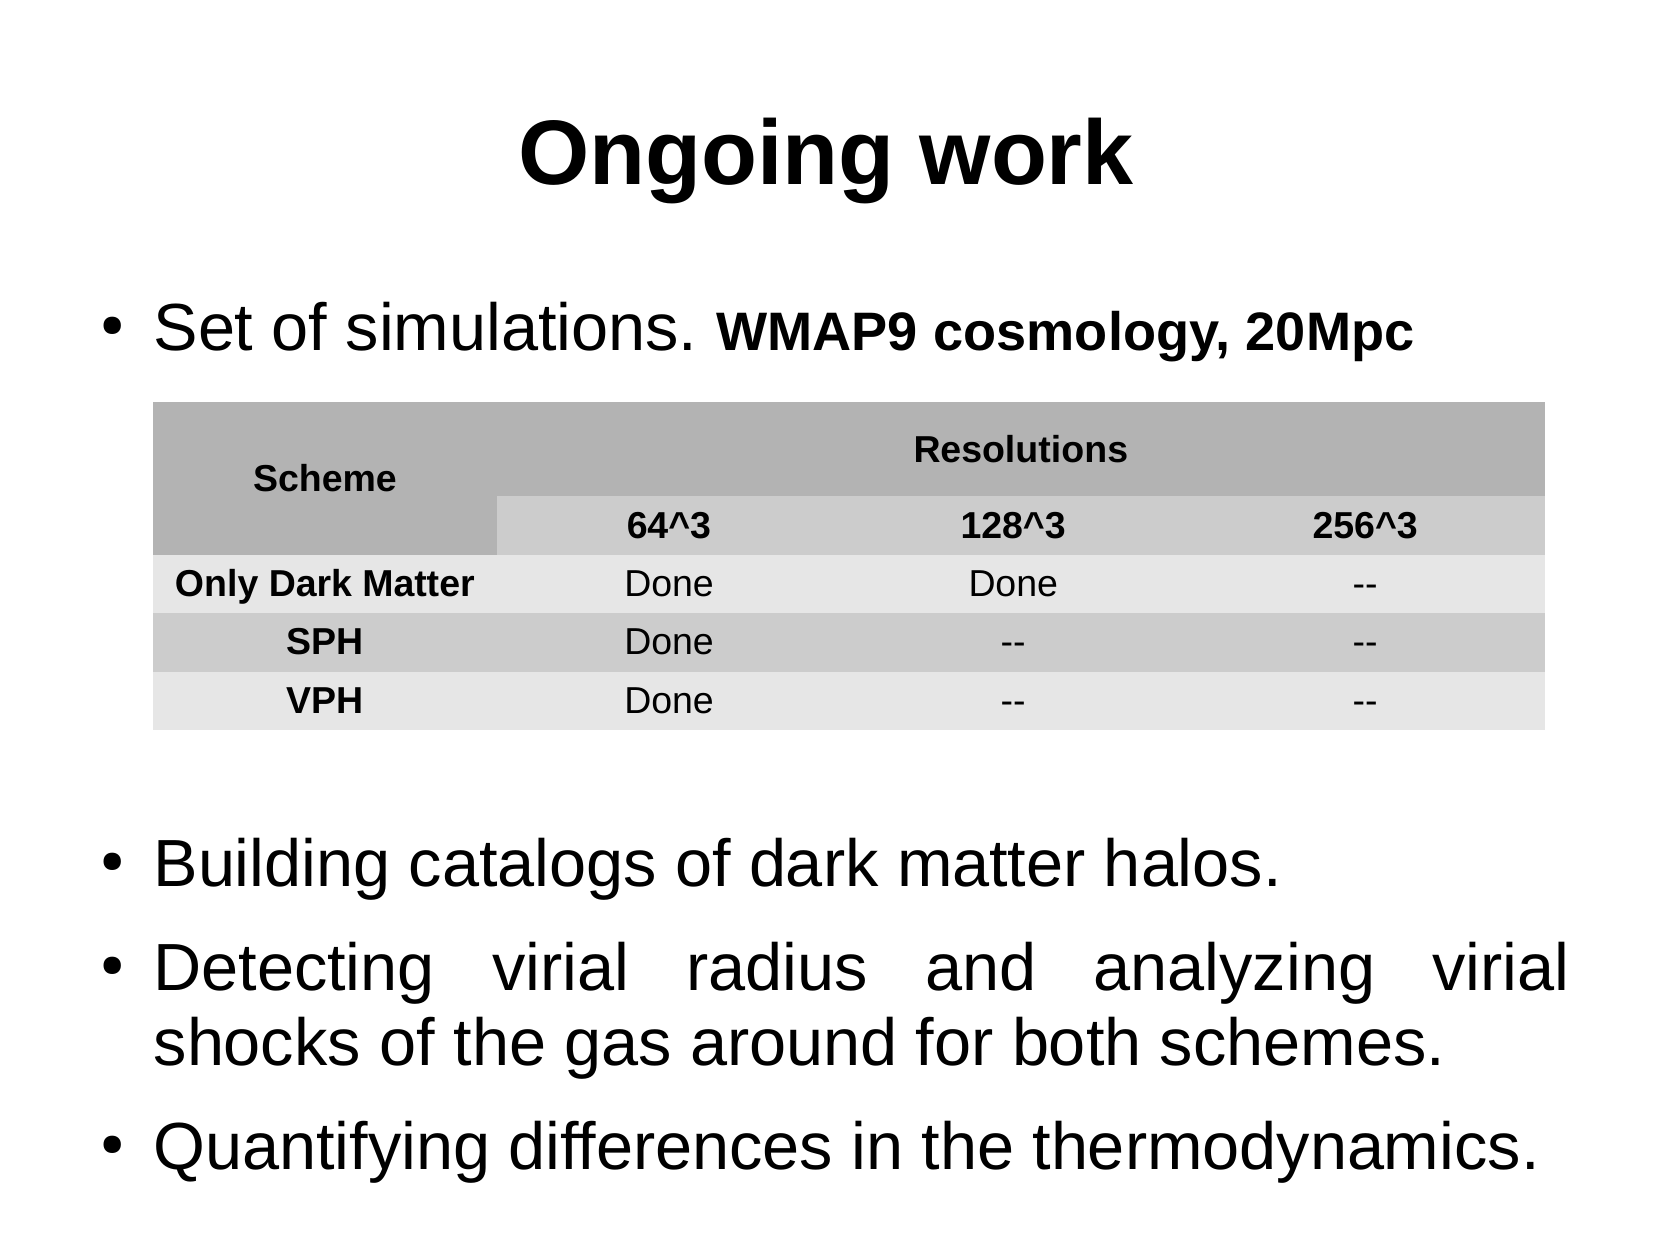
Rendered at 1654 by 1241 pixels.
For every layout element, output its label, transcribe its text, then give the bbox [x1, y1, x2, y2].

table_cell 256^3 [1185, 496, 1545, 555]
table_cell 128^3 [841, 496, 1185, 555]
table_cell -- [1185, 672, 1545, 730]
list Set of simulations. WMAP9 cosmology, 20Mpc Building catalogs of dark matter halos. Detecting virial radius and analyzing virial shocks of the gas around for both schemes. Quantifying differences in the thermodynamics. [82, 290, 1571, 1201]
table_header Resolutions [497, 402, 1545, 496]
table_cell 64^3 [497, 496, 841, 555]
title Ongoing work [82, 49, 1571, 257]
table_cell -- [1185, 555, 1545, 613]
table_cell -- [1185, 613, 1545, 672]
table_cell SPH [153, 613, 497, 672]
table_cell Done [497, 555, 841, 613]
table_cell Done [841, 555, 1185, 613]
table_cell -- [841, 613, 1185, 672]
table_cell Done [497, 613, 841, 672]
table_cell -- [841, 672, 1185, 730]
table_cell Done [497, 672, 841, 730]
table_cell Only Dark Matter [153, 555, 497, 613]
table_header Scheme [153, 402, 497, 555]
table_cell VPH [153, 672, 497, 730]
